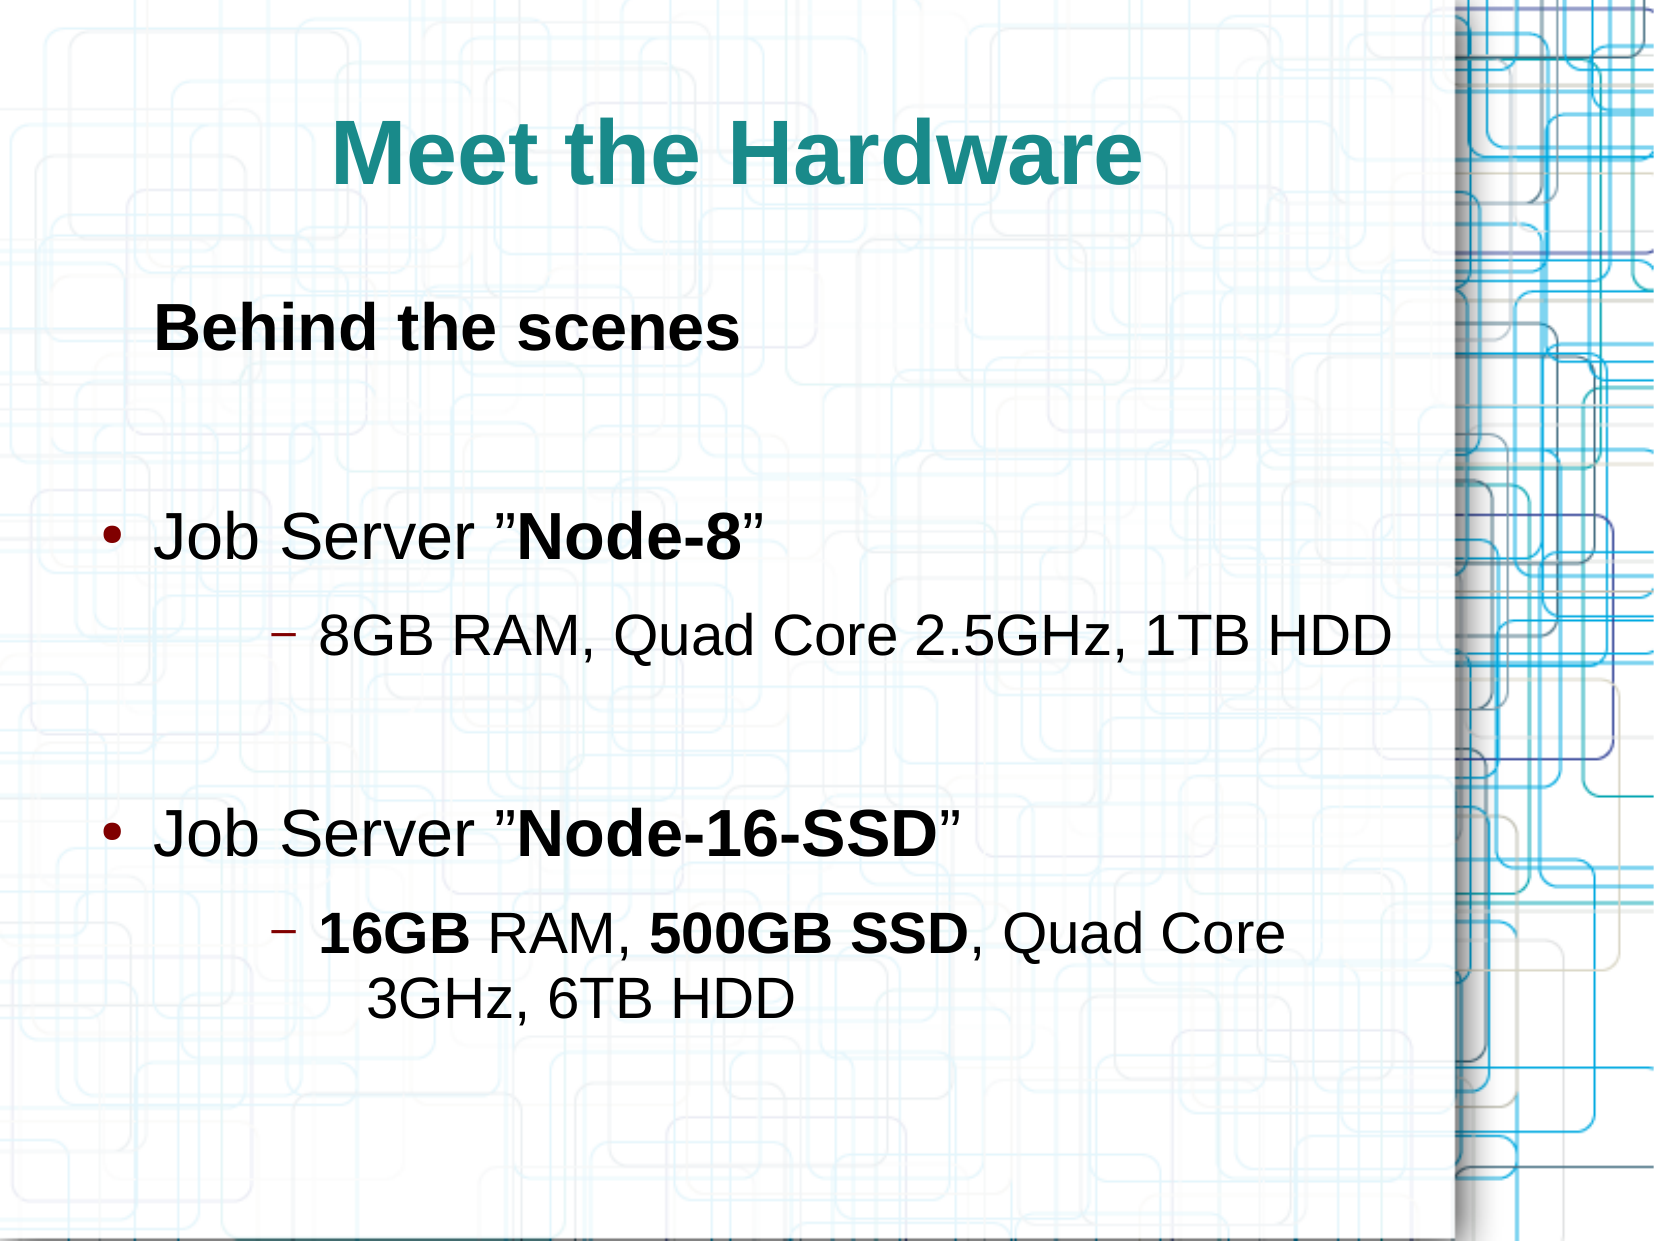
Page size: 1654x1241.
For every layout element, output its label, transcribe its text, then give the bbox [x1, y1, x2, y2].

list Behind the scenes Job Server ”Node-8” 8GB RAM, Quad Core 2.5GHz, 1TB HDD Job Server ”Node-16-SSD” 16GB RAM, 500GB SSD, Quad Core 3GHz, 6TB HDD [82, 290, 1418, 1129]
title Meet the Hardware [59, 49, 1418, 257]
picture [0, 0, 1654, 1241]
